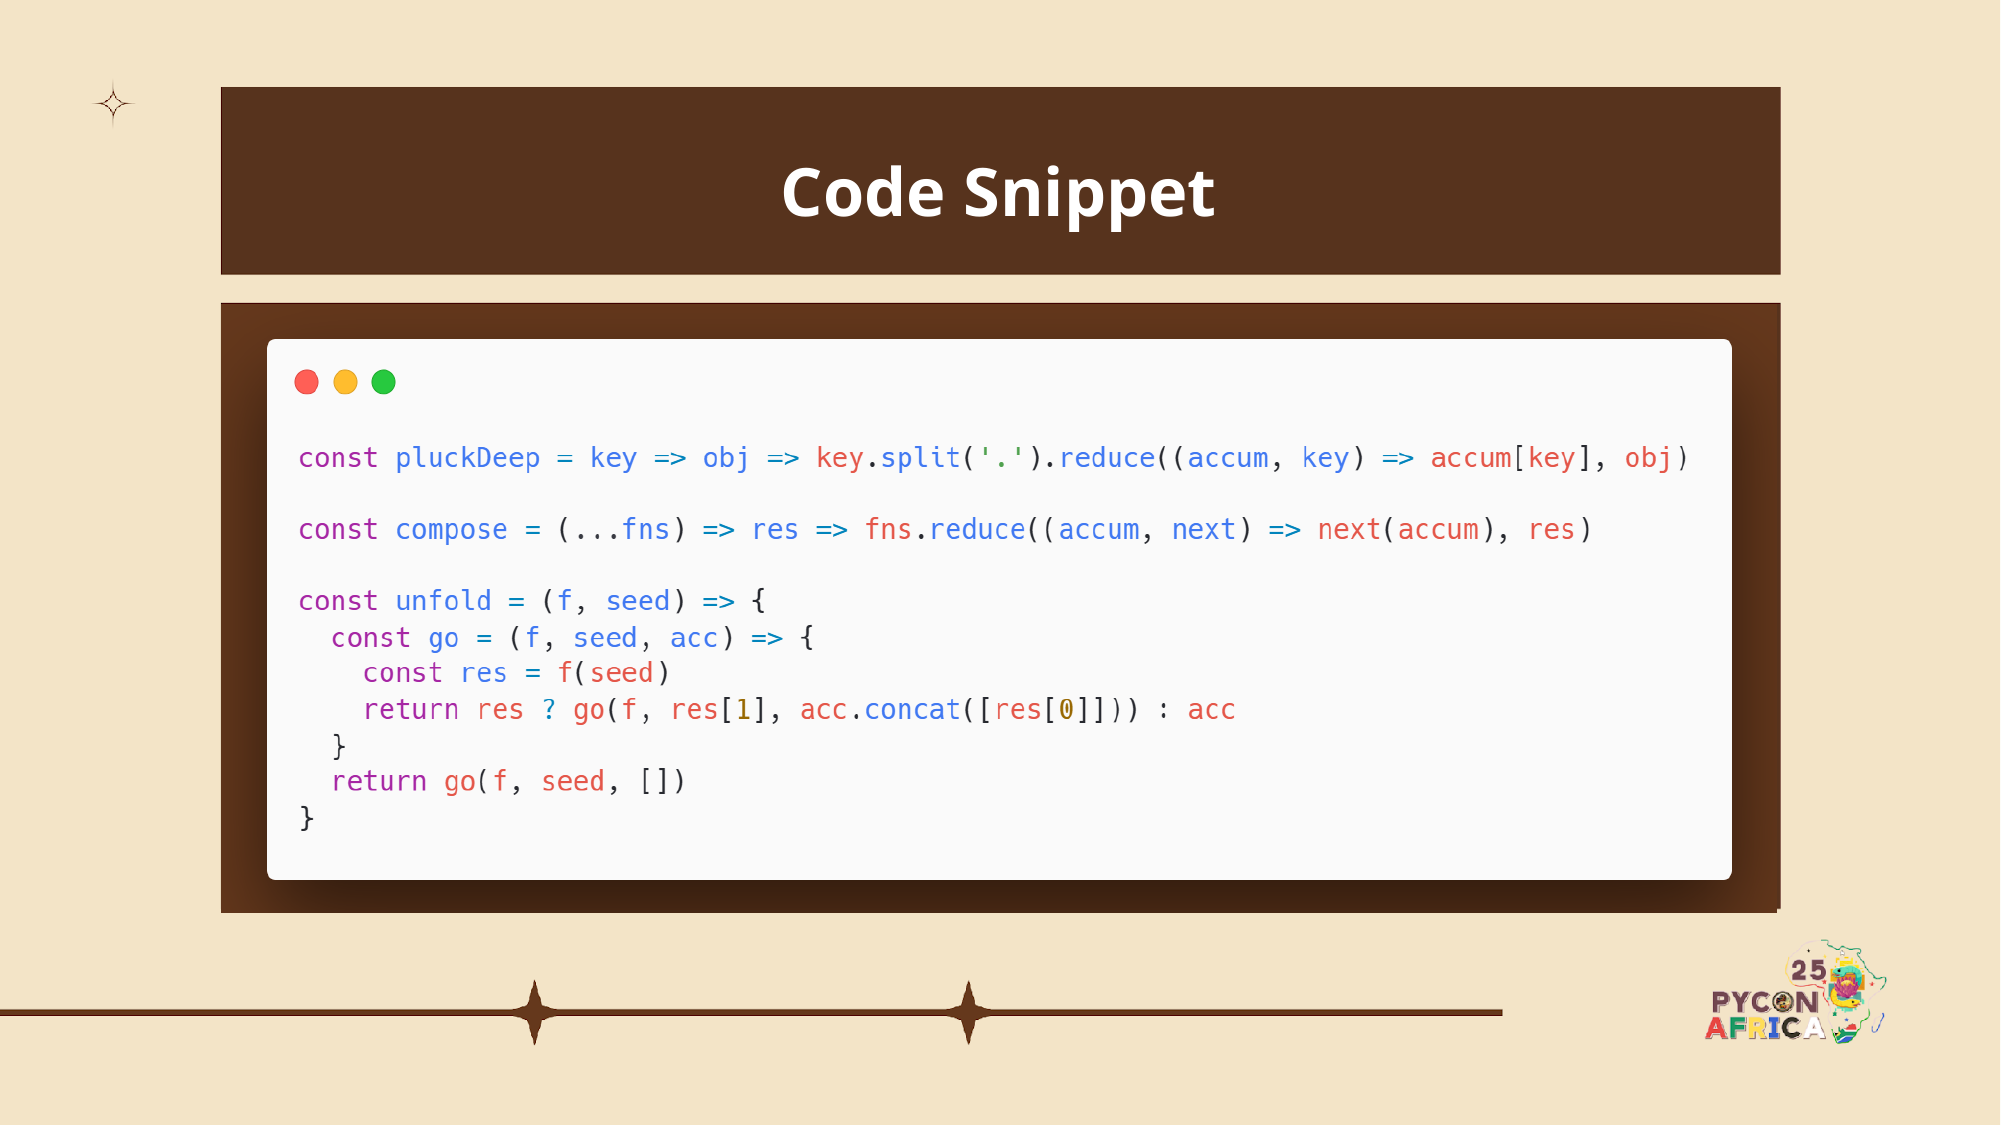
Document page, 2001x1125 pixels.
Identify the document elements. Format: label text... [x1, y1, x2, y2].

text_box Code Snippet [499, 141, 1499, 237]
picture [0, 0, 2001, 1125]
